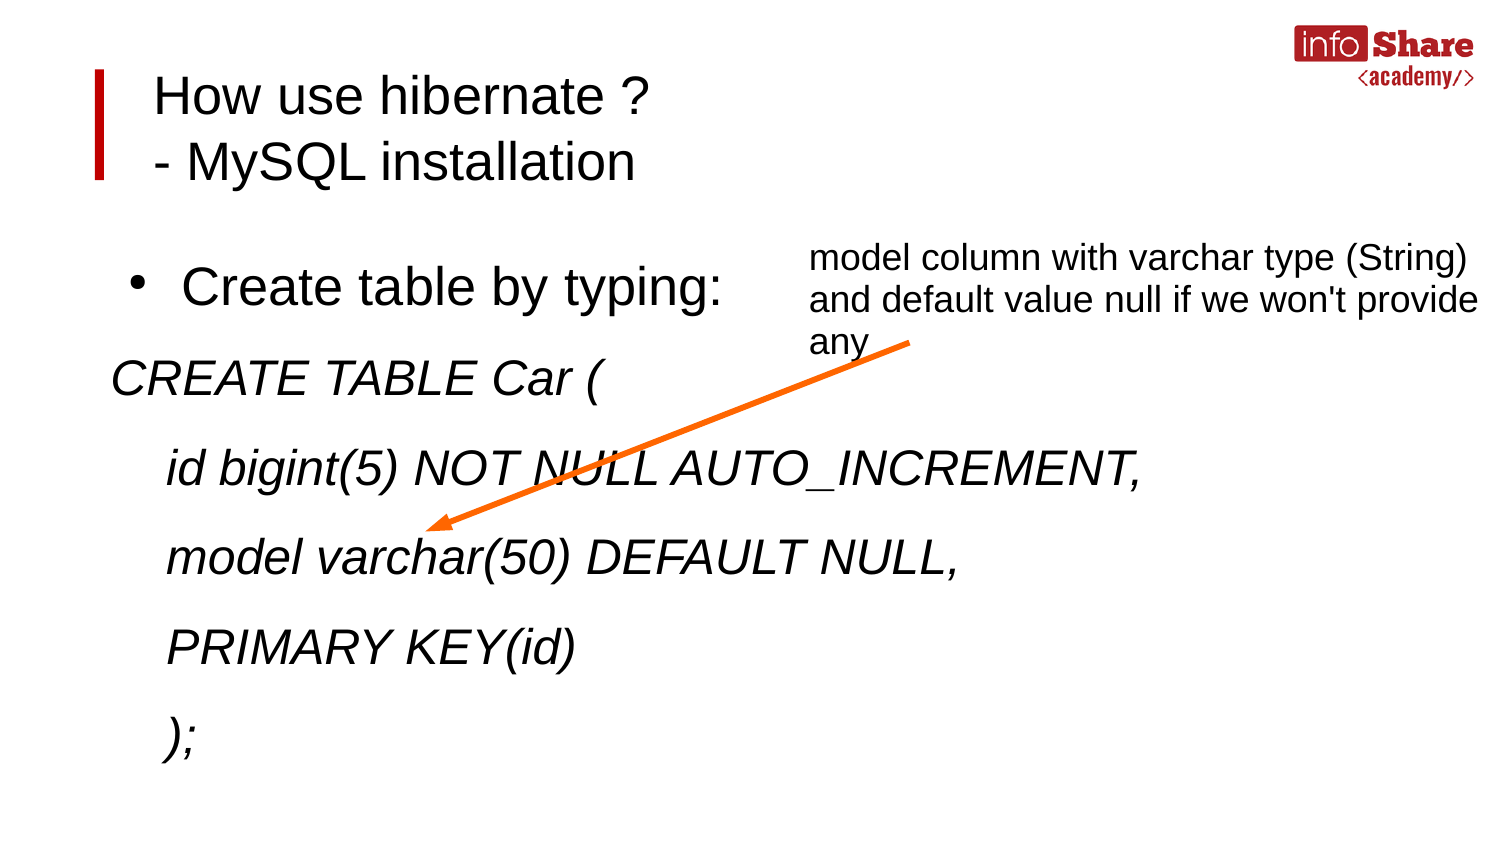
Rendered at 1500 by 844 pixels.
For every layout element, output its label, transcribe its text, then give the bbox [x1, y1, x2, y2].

list Create table by typing: CREATE TABLE Car ( id bigint(5) NOT NULL AUTO_INCREMENT, model varchar(50) DEFAULT NULL, PRIMARY KEY(id) ); [95, 236, 1453, 753]
text_box model column with varchar type (String) and default value null if we won't provide any [791, 225, 1500, 373]
title How use hibernate ? - MySQL installation [138, 45, 668, 187]
picture [1267, 0, 1500, 117]
